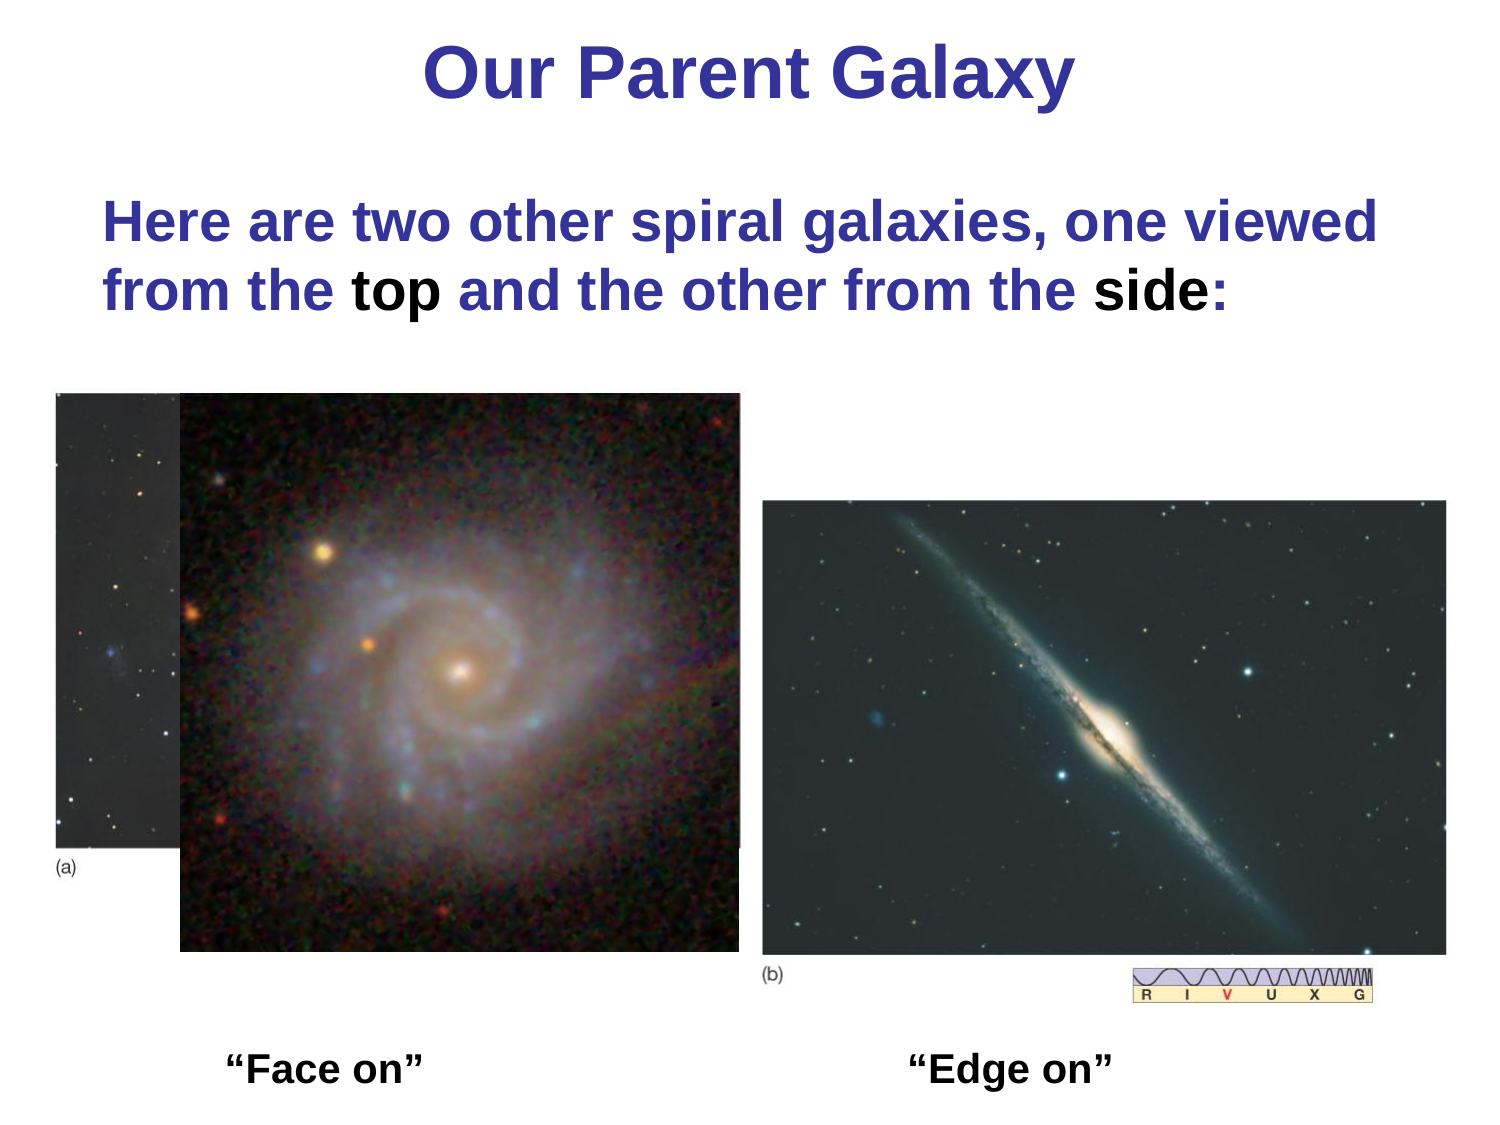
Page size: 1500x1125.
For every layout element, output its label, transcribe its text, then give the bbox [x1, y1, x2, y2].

picture [50, 387, 1453, 1009]
title Our Parent Galaxy [75, 0, 1426, 138]
text_box Here are two other spiral galaxies, one viewed from the top and the other from the side: [87, 174, 1413, 331]
text_box “Face on” “Edge on” [209, 1034, 1129, 1100]
